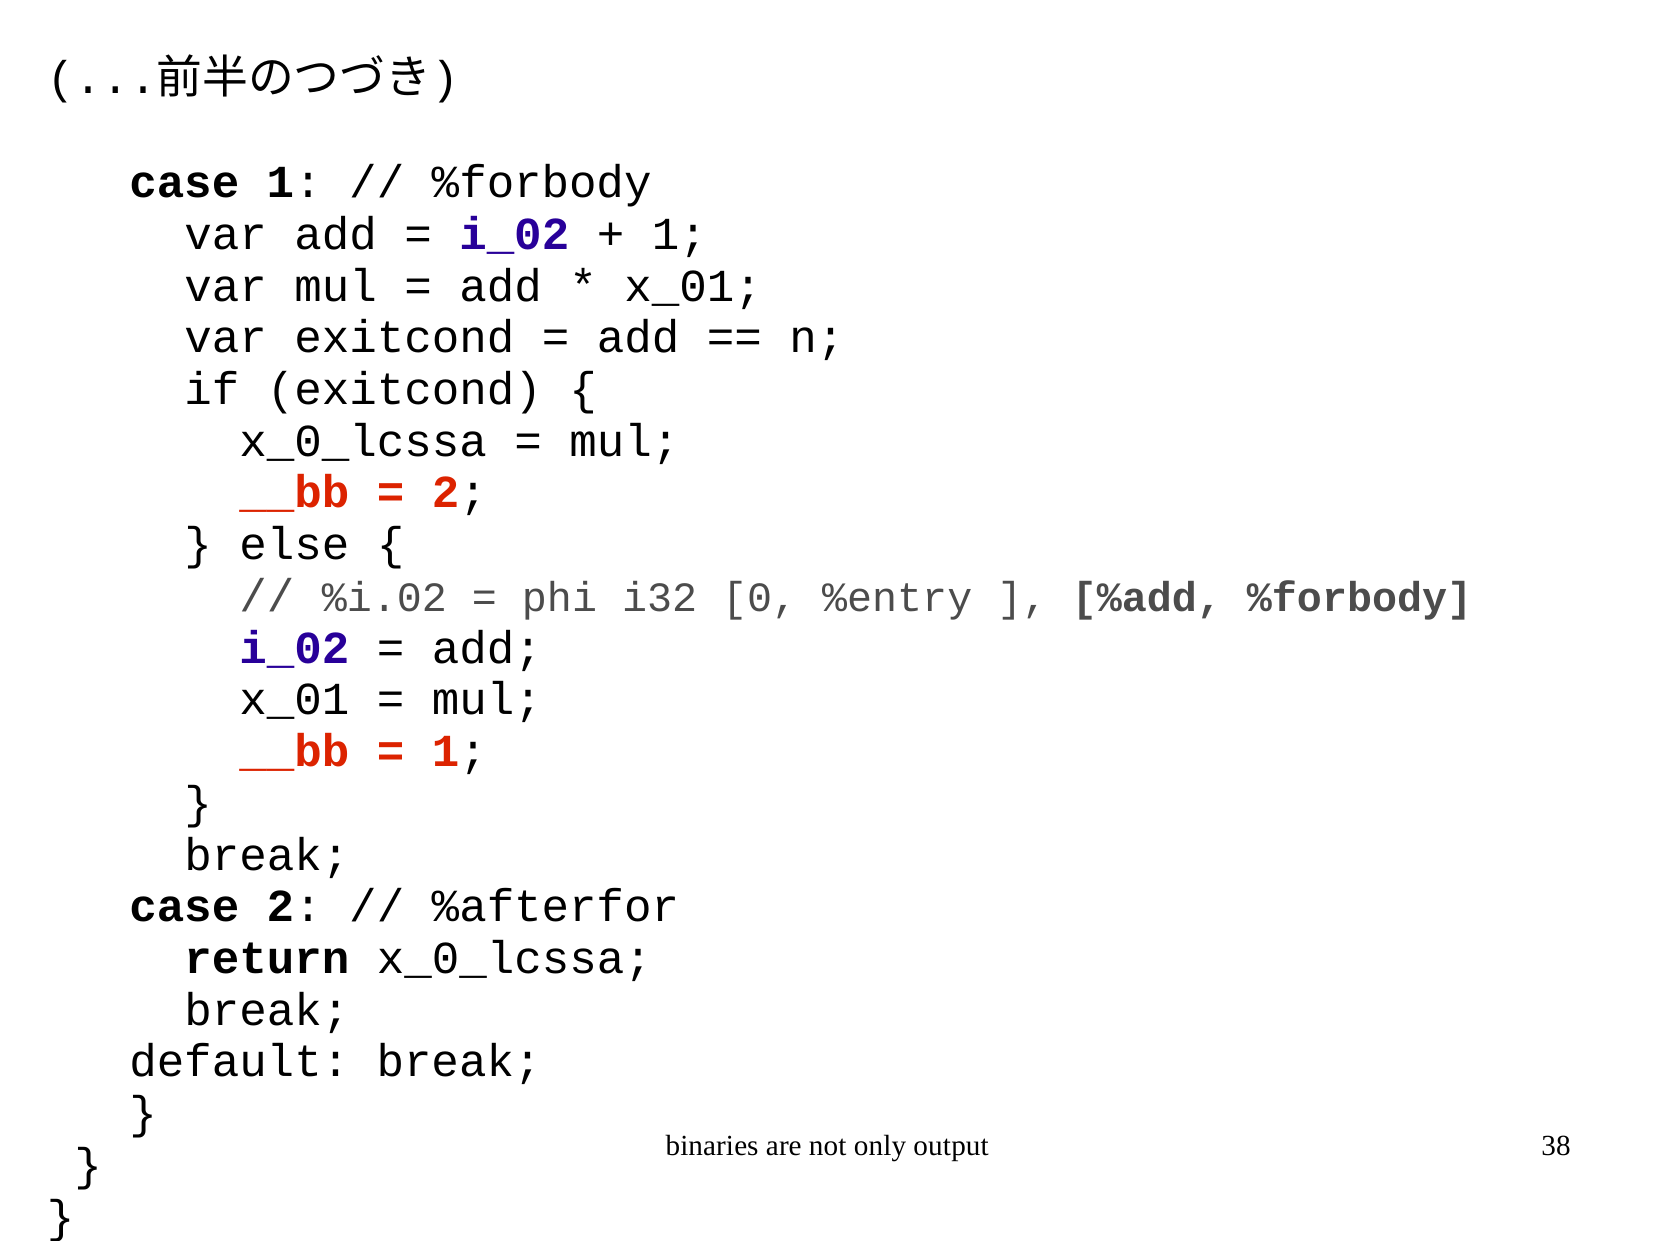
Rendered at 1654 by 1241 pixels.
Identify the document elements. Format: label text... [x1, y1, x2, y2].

text_box (...前半のつづき) case 1: // %forbody var add = i_02 + 1; var mul = add * x_01; var exitcond = add == n; if (exitcond) { x_0_lcssa = mul; __bb = 2; } else { // %i.02 = phi i32 [0, %entry ], [%add, %forbody] i_02 = add; x_01 = mul; __bb = 1; } break; case 2: // %afterfor return x_0_lcssa; break; default: break; } } } [32, 33, 1568, 1195]
